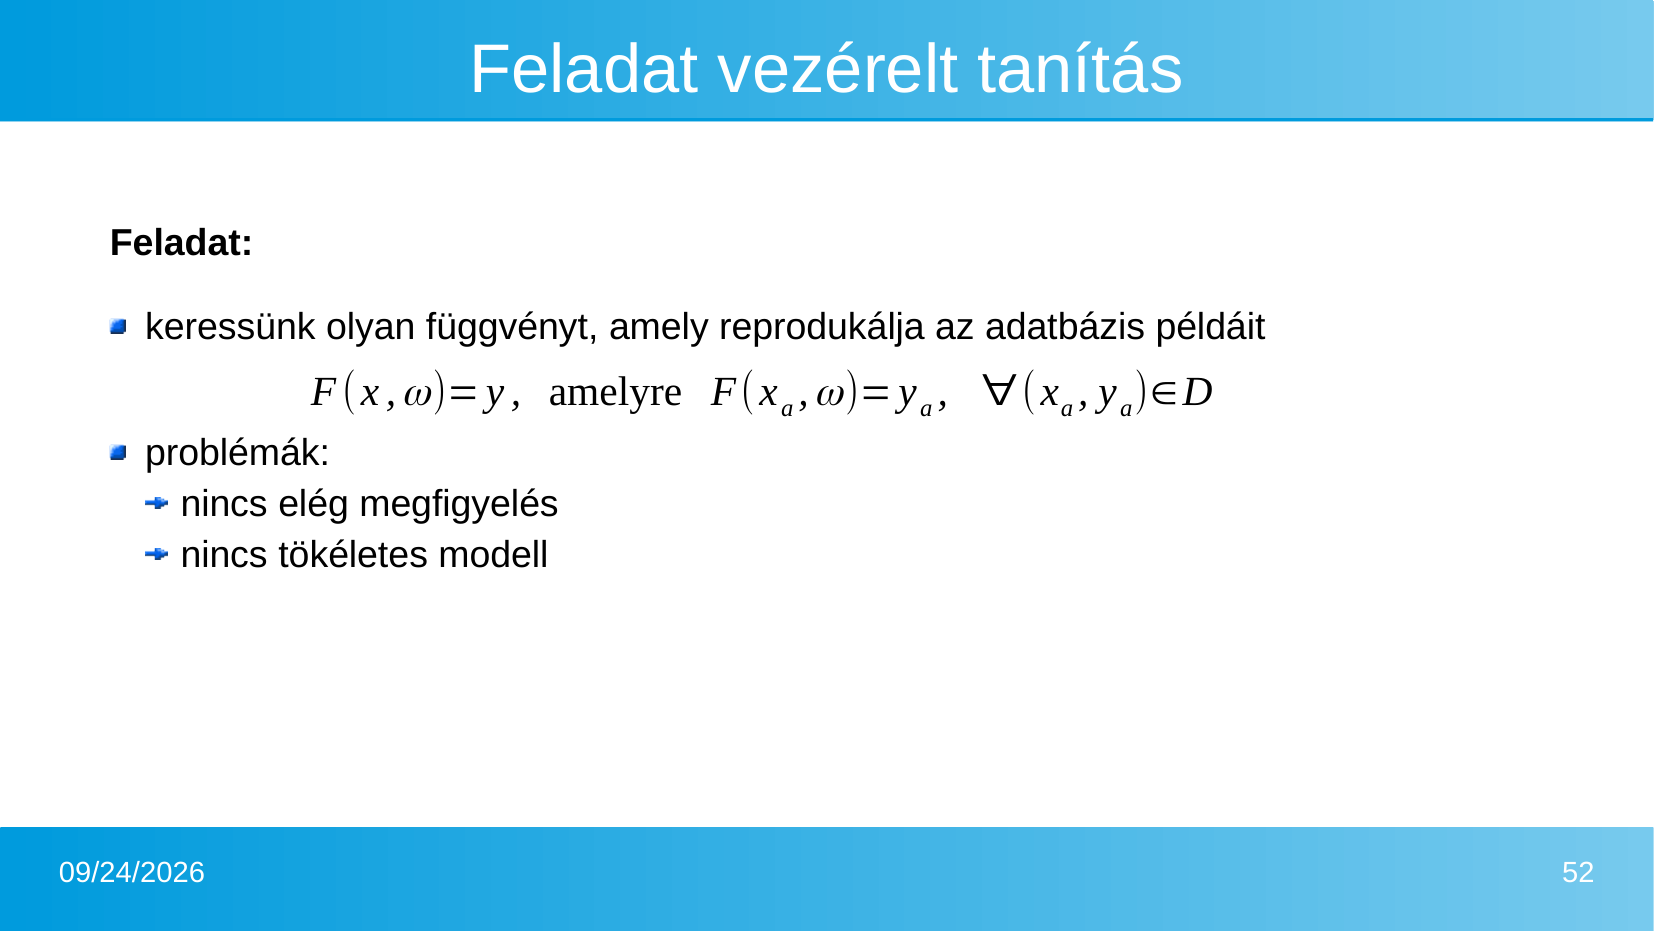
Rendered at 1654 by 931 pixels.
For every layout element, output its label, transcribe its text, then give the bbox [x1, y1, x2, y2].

text_box Feladat: keressünk olyan függvényt, amely reprodukálja az adatbázis példáit problémák: nincs elég megfigyelés nincs tökéletes modell [94, 213, 1581, 705]
title Feladat vezérelt tanítás [59, 29, 1595, 108]
chart [303, 367, 1221, 421]
